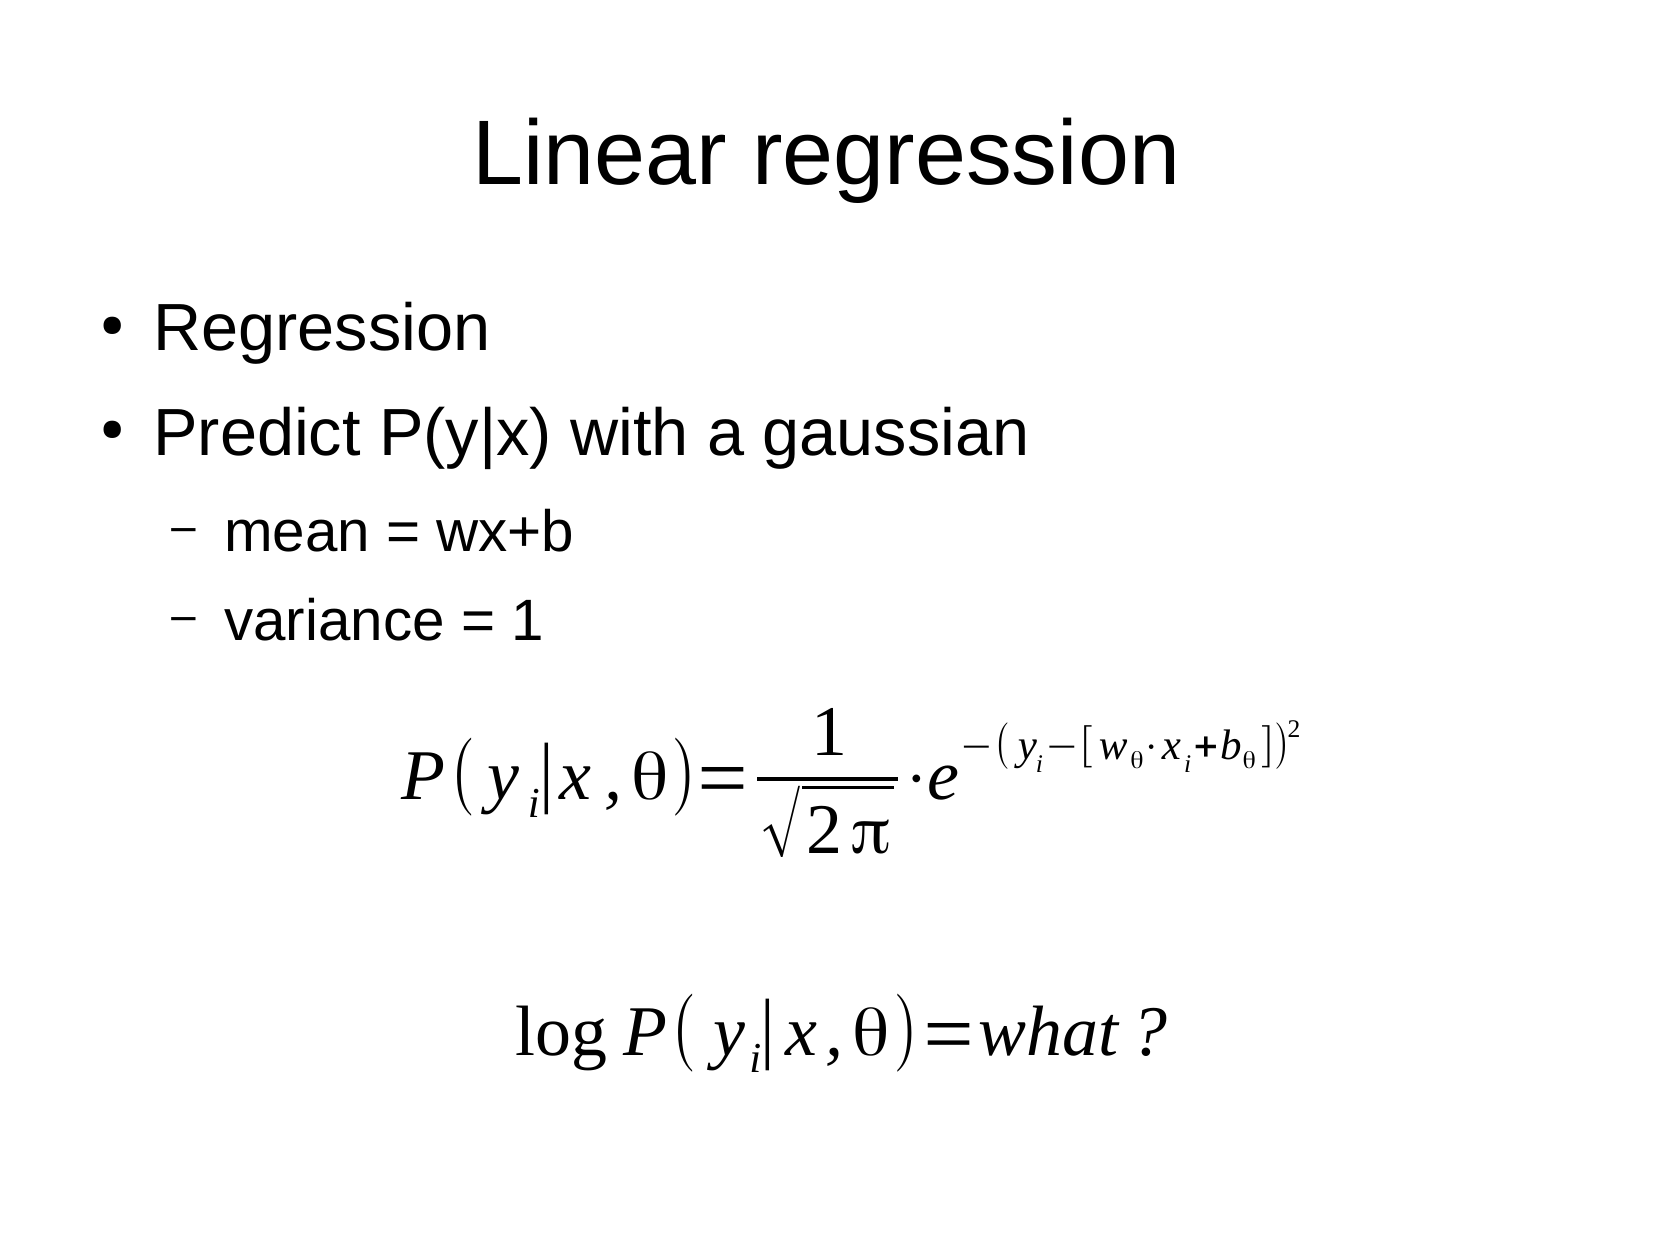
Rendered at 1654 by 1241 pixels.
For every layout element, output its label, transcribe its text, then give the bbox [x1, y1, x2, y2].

chart [379, 692, 1321, 869]
chart [497, 988, 1189, 1081]
title Linear regression [82, 49, 1571, 257]
list Regression Predict P(y|x) with a gaussian mean = wx+b variance = 1 [82, 290, 1571, 1010]
